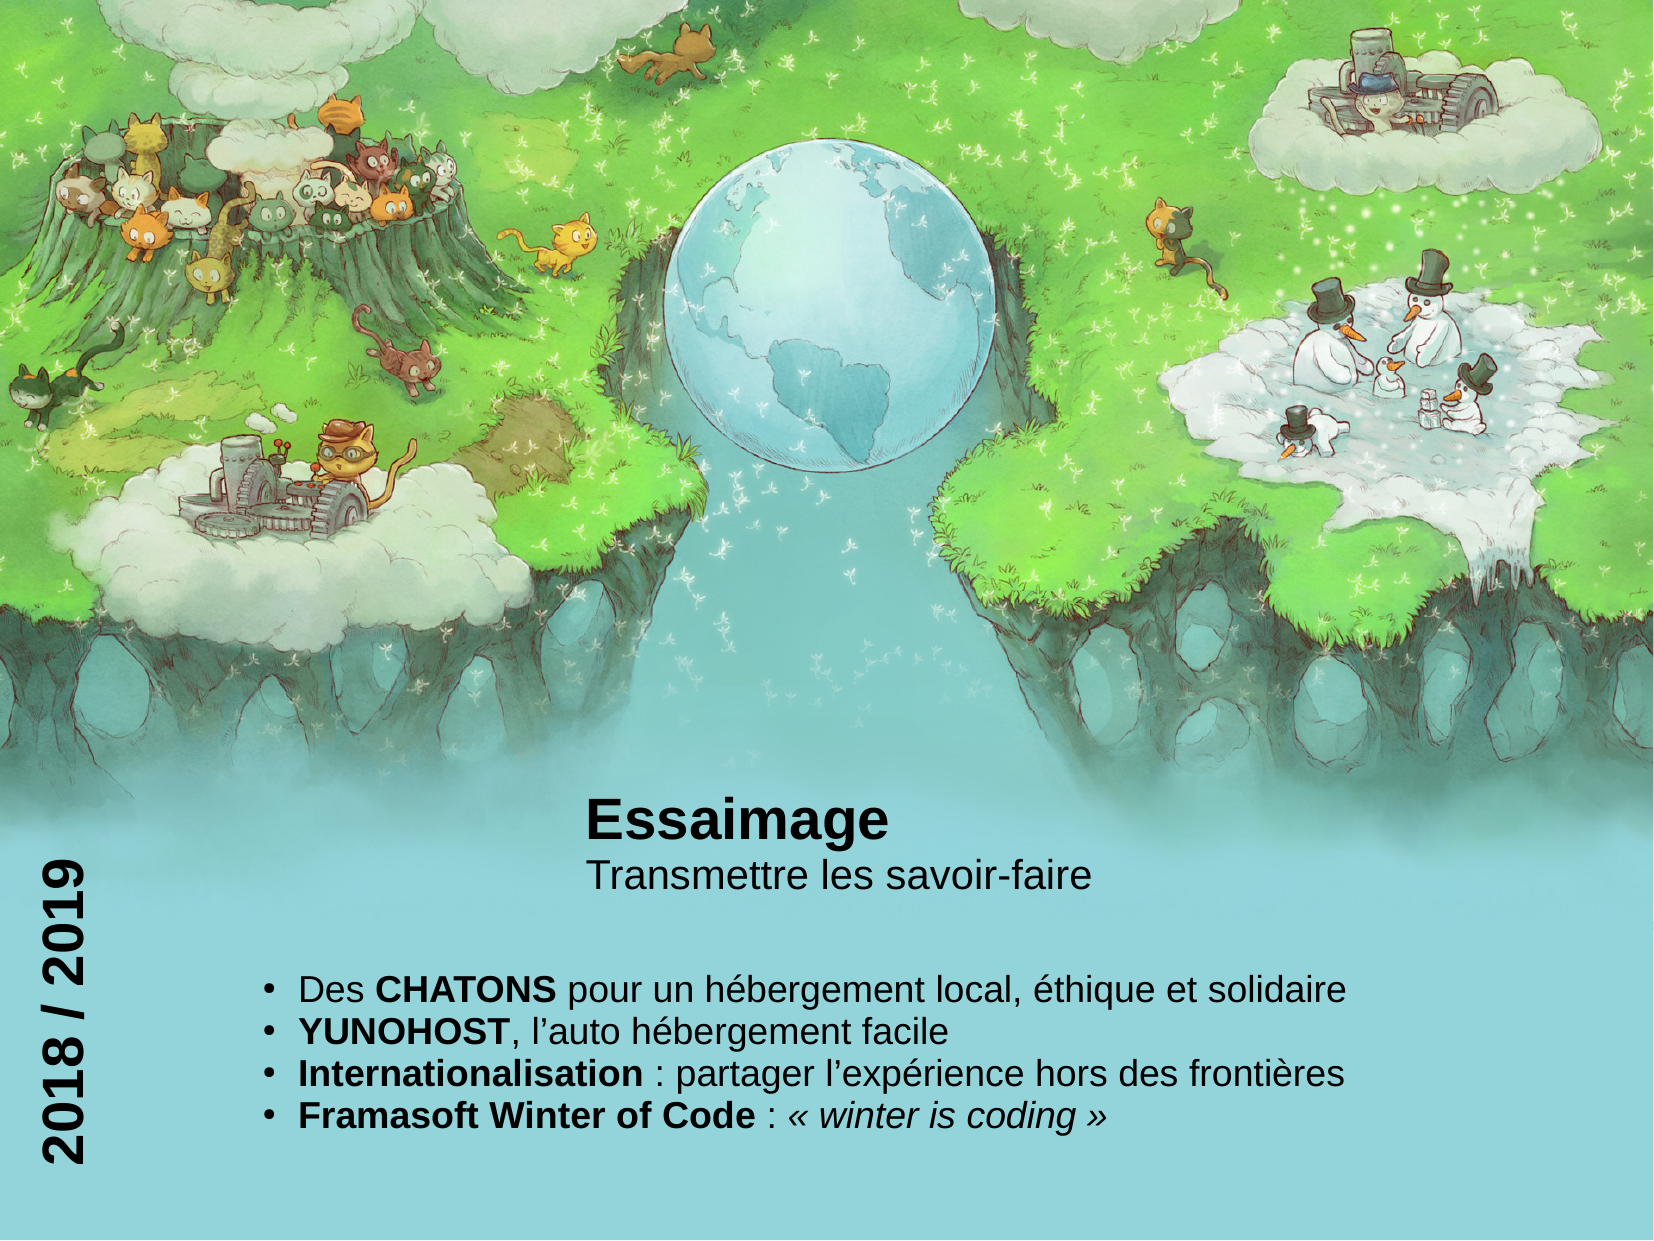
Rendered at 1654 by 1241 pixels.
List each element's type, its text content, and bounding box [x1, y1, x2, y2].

text_box Des CHATONS pour un hébergement local, éthique et solidaire YUNOHOST, l’auto hébergement facile Internationalisation : partager l’expérience hors des frontières Framasoft Winter of Code : « winter is coding » [248, 961, 1571, 1199]
picture [0, 0, 1654, 921]
text_box 2018 / 2019 [23, 732, 189, 1182]
text_box [0, 921, 1654, 1241]
text_box Essaimage Transmettre les savoir-faire [570, 779, 1170, 928]
